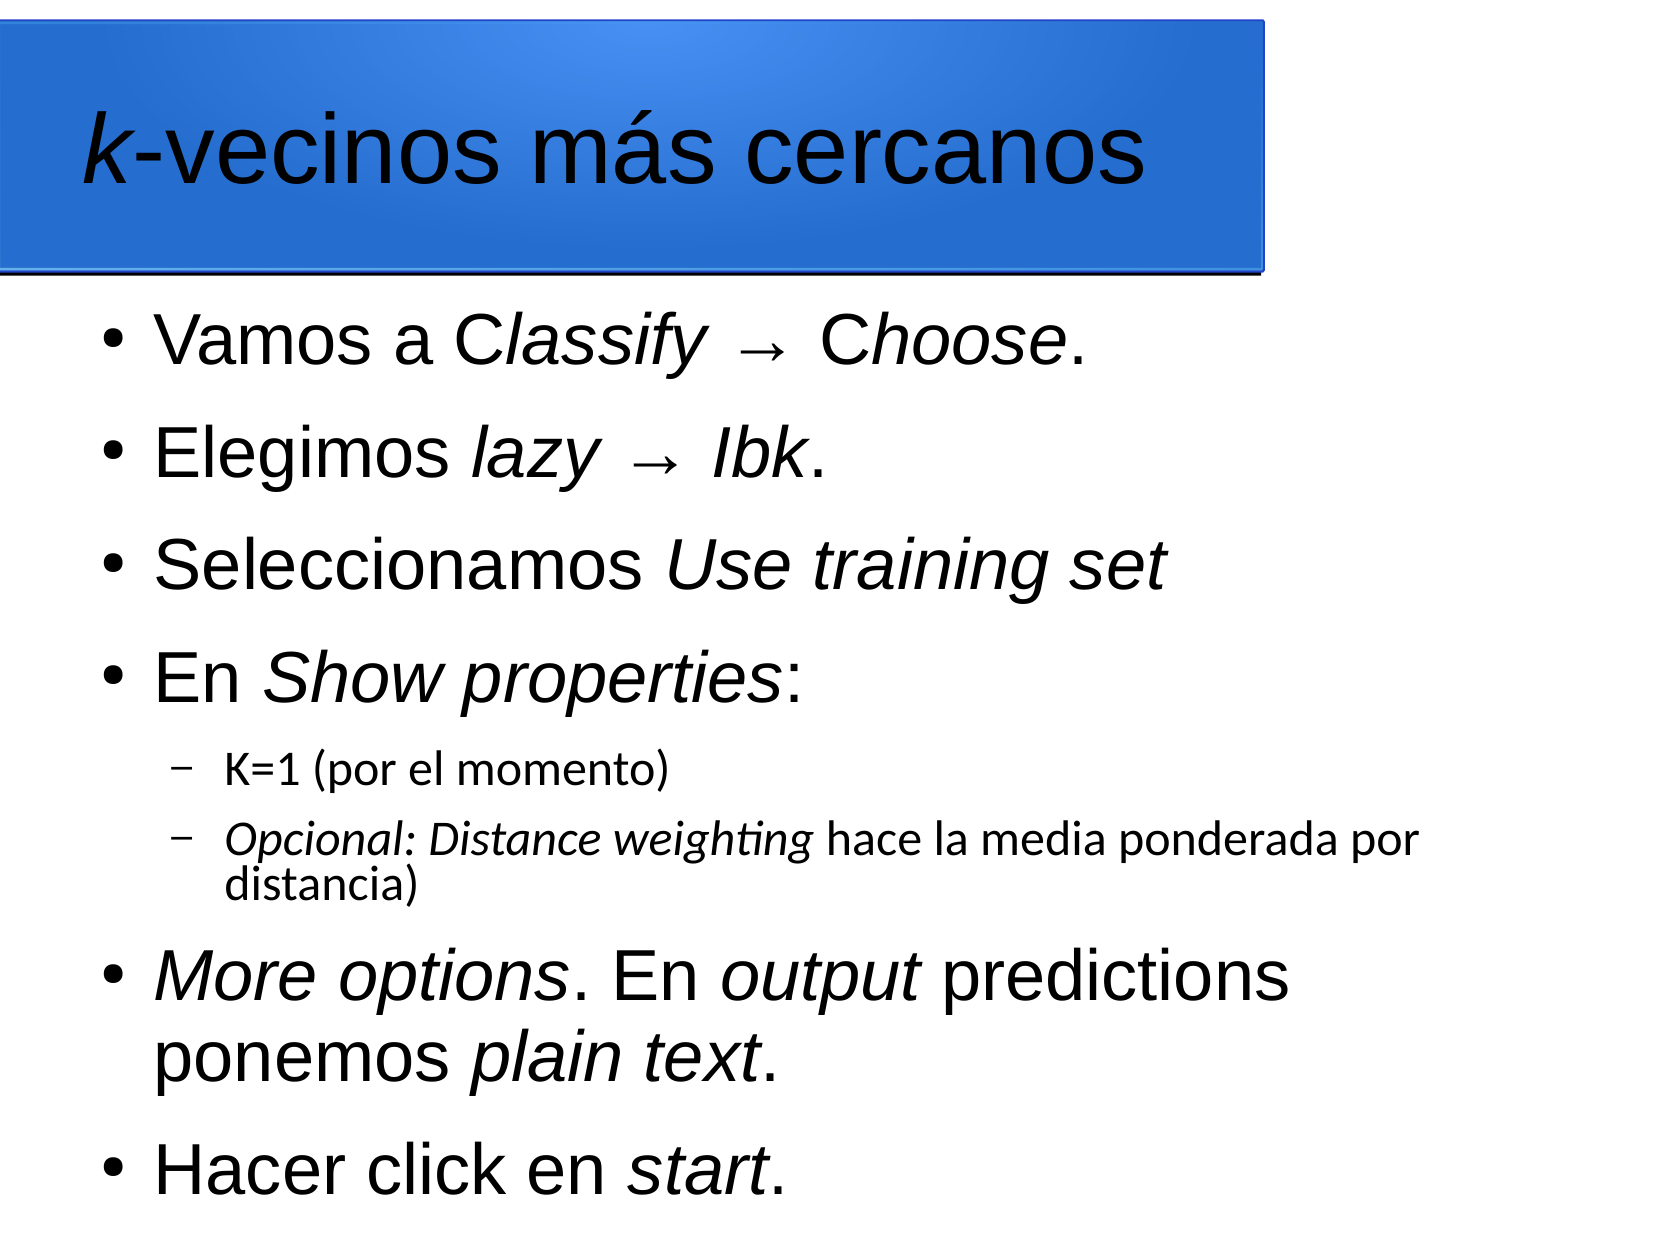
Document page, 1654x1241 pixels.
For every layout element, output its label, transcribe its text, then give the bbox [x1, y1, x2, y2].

title k-vecinos más cercanos [82, 47, 1235, 252]
list Vamos a Classify → Choose. Elegimos lazy → Ibk. Seleccionamos Use training set En Show properties: K=1 (por el momento) Opcional: Distance weighting hace la media ponderada por distancia) More options. En output predictions ponemos plain text. Hacer click en start. [82, 299, 1571, 1019]
